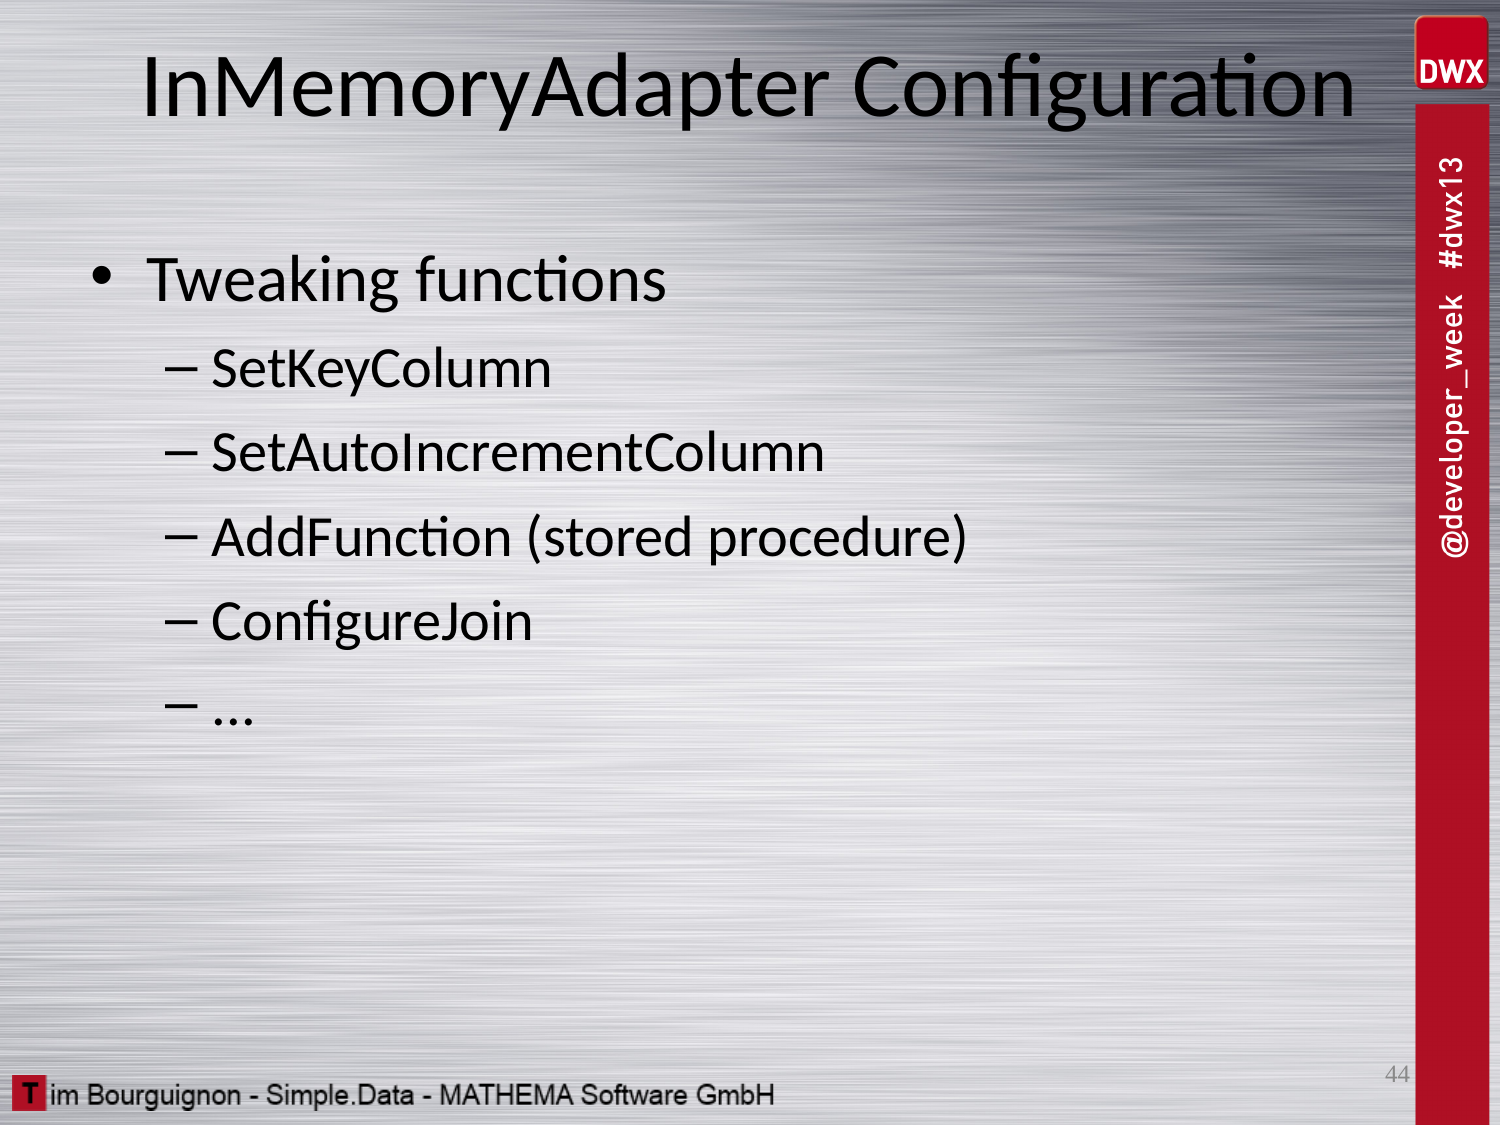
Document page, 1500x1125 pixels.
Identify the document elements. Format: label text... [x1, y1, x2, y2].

title InMemoryAdapter Configuration [75, 0, 1426, 174]
list Tweaking functions SetKeyColumn SetAutoIncrementColumn AddFunction (stored procedure) ConfigureJoin ... [75, 227, 1426, 970]
picture [0, 0, 1500, 1125]
